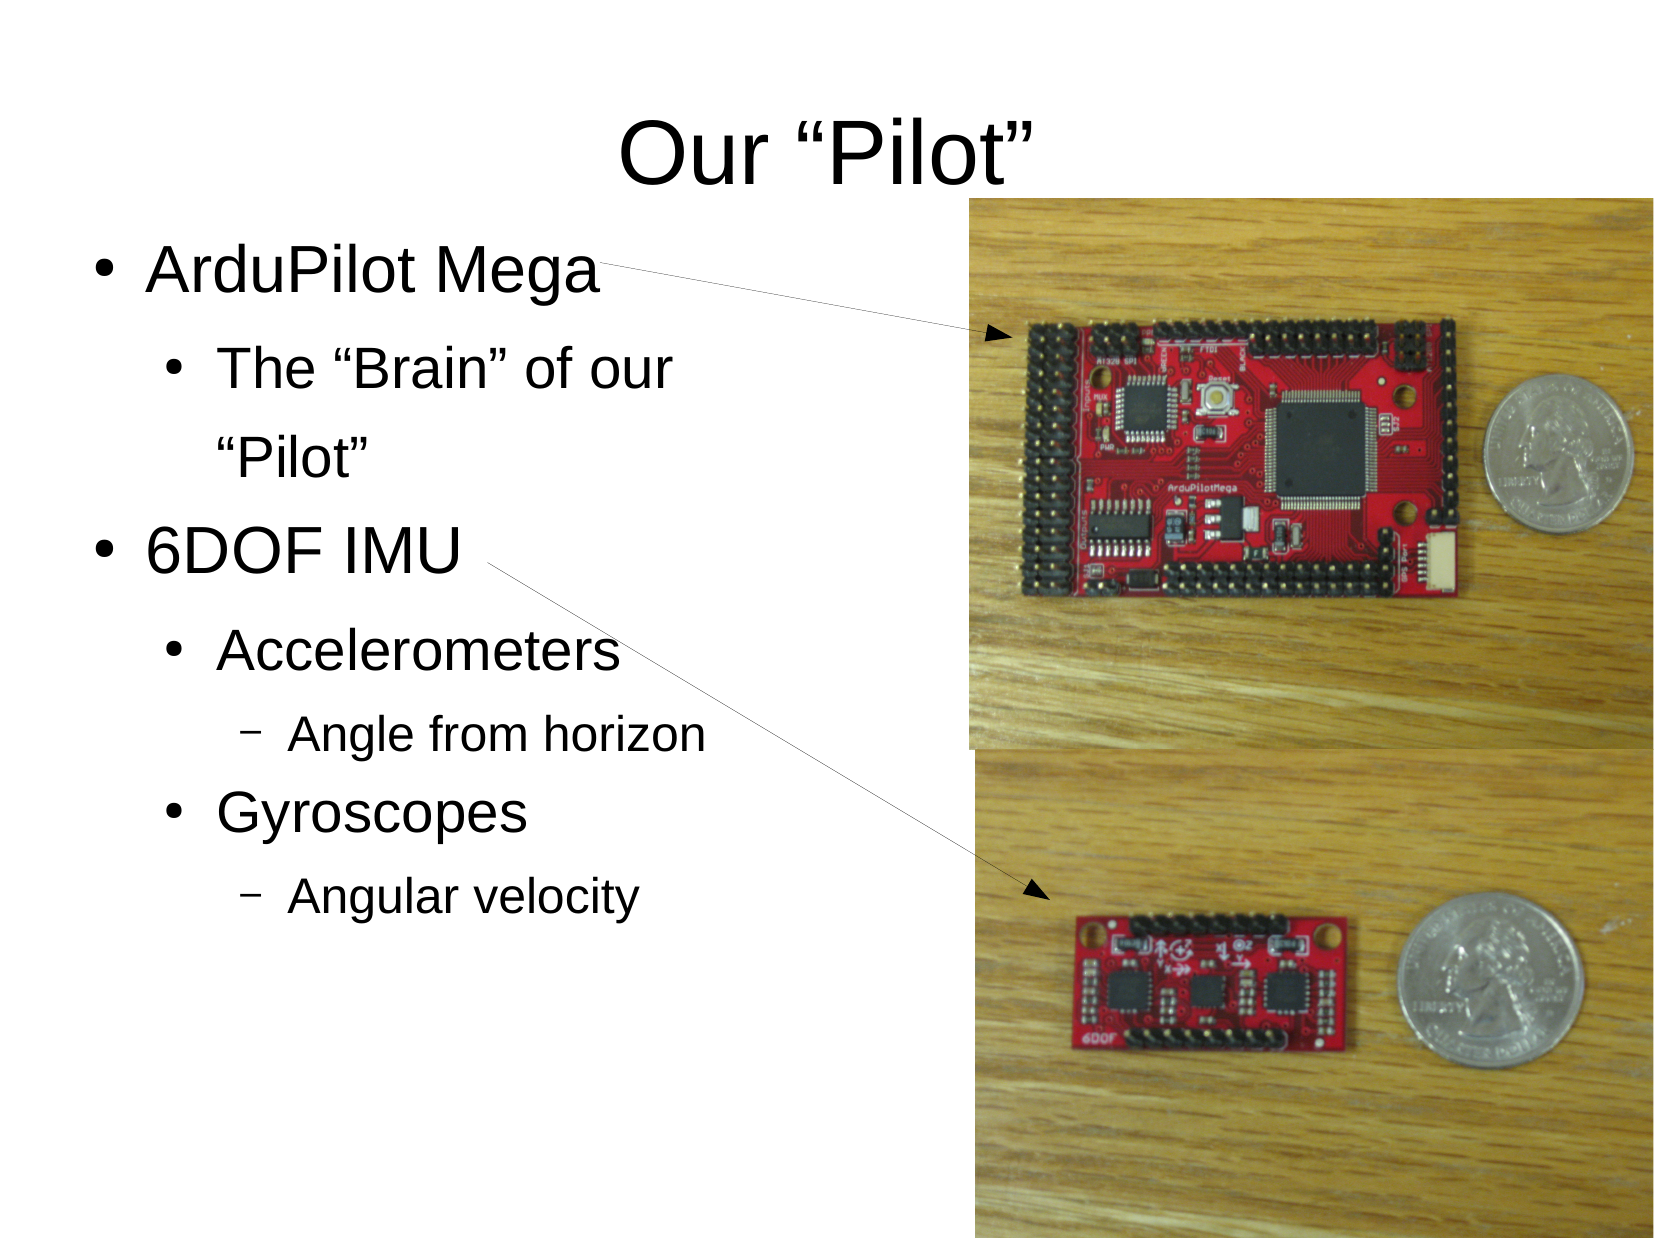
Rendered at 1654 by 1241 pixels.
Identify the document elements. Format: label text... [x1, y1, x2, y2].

picture [845, 198, 1654, 1238]
list ArduPilot Mega The “Brain” of our “Pilot” 6DOF IMU Accelerometers Angle from horizon Gyroscopes Angular velocity [75, 231, 802, 1051]
title Our “Pilot” [82, 49, 1571, 257]
